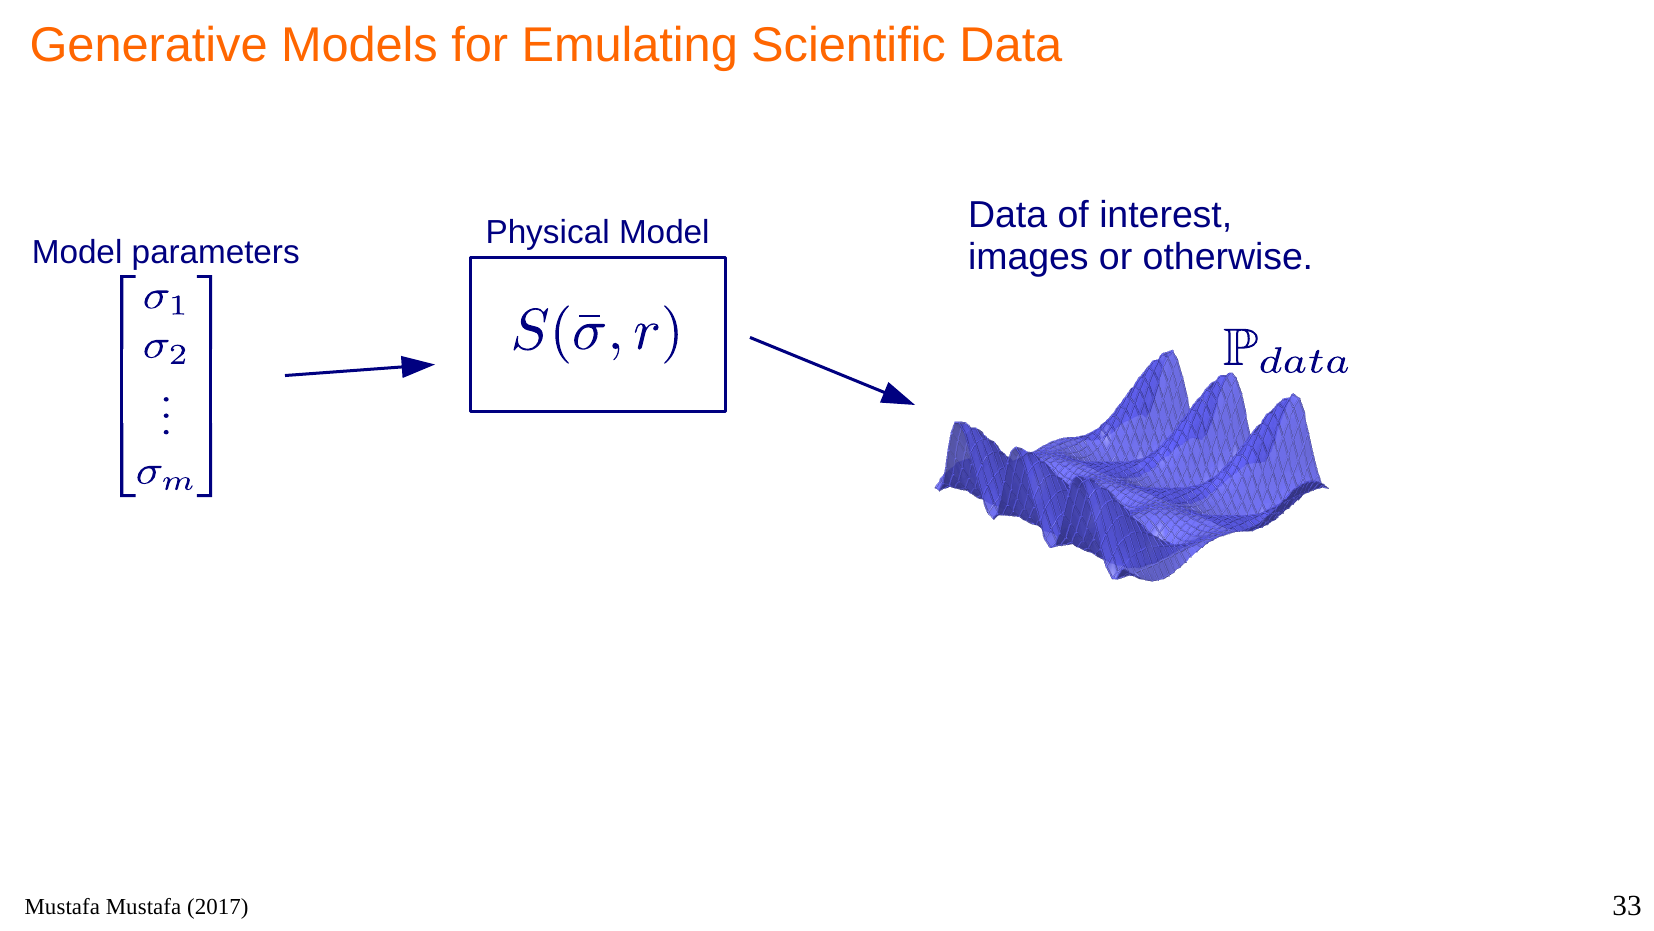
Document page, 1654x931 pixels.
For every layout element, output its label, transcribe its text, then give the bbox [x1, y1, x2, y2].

text_box [105, 275, 227, 498]
picture [896, 254, 1364, 675]
title Generative Models for Emulating Scientific Data [29, 15, 1621, 74]
text_box [510, 305, 684, 364]
text_box Model parameters [17, 226, 316, 279]
text_box Physical Model [470, 206, 726, 256]
text_box Data of interest, images or otherwise. [953, 186, 1334, 286]
text_box [1222, 328, 1351, 374]
